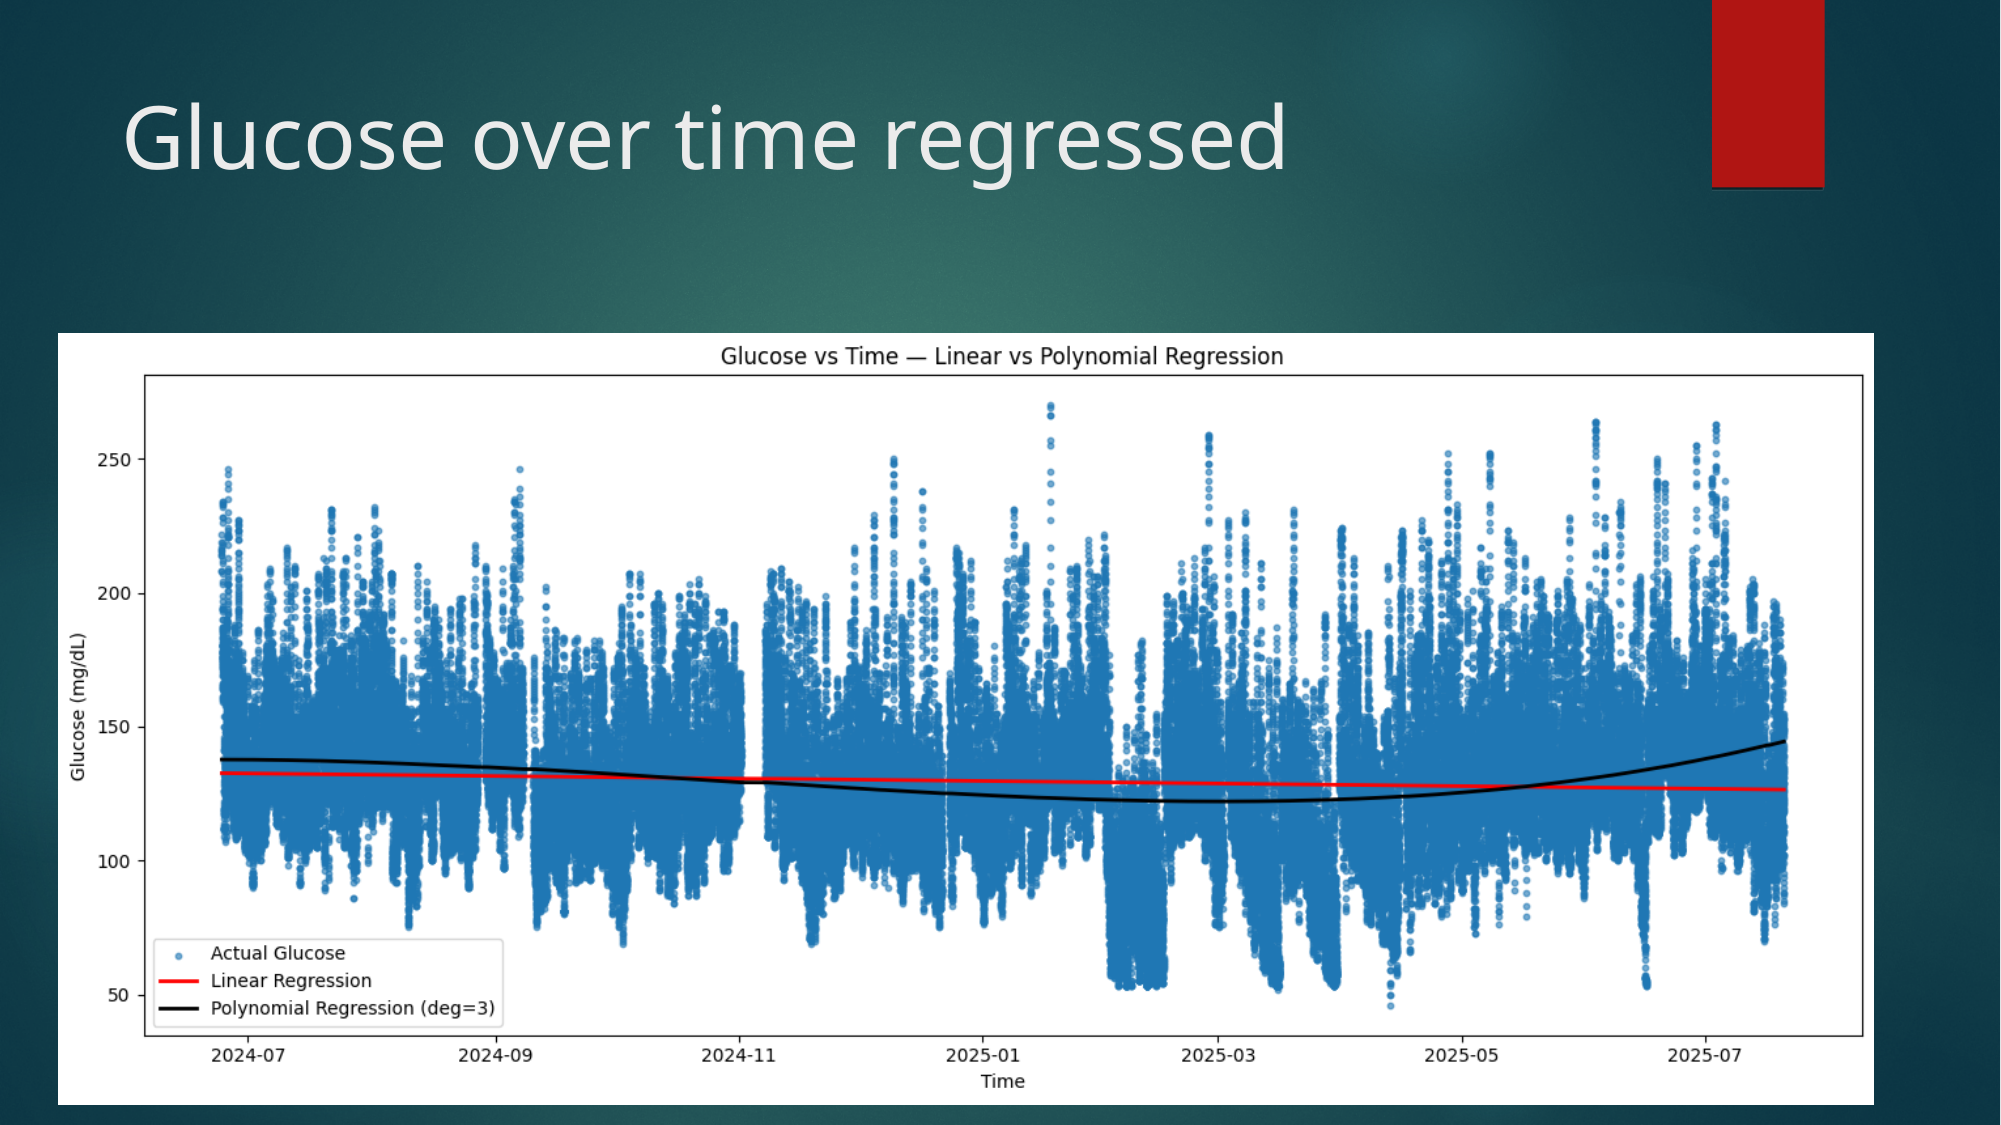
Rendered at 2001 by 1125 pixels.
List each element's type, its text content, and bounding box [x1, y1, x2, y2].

title Glucose over time regressed [106, 74, 1649, 304]
picture [0, 0, 2001, 1125]
